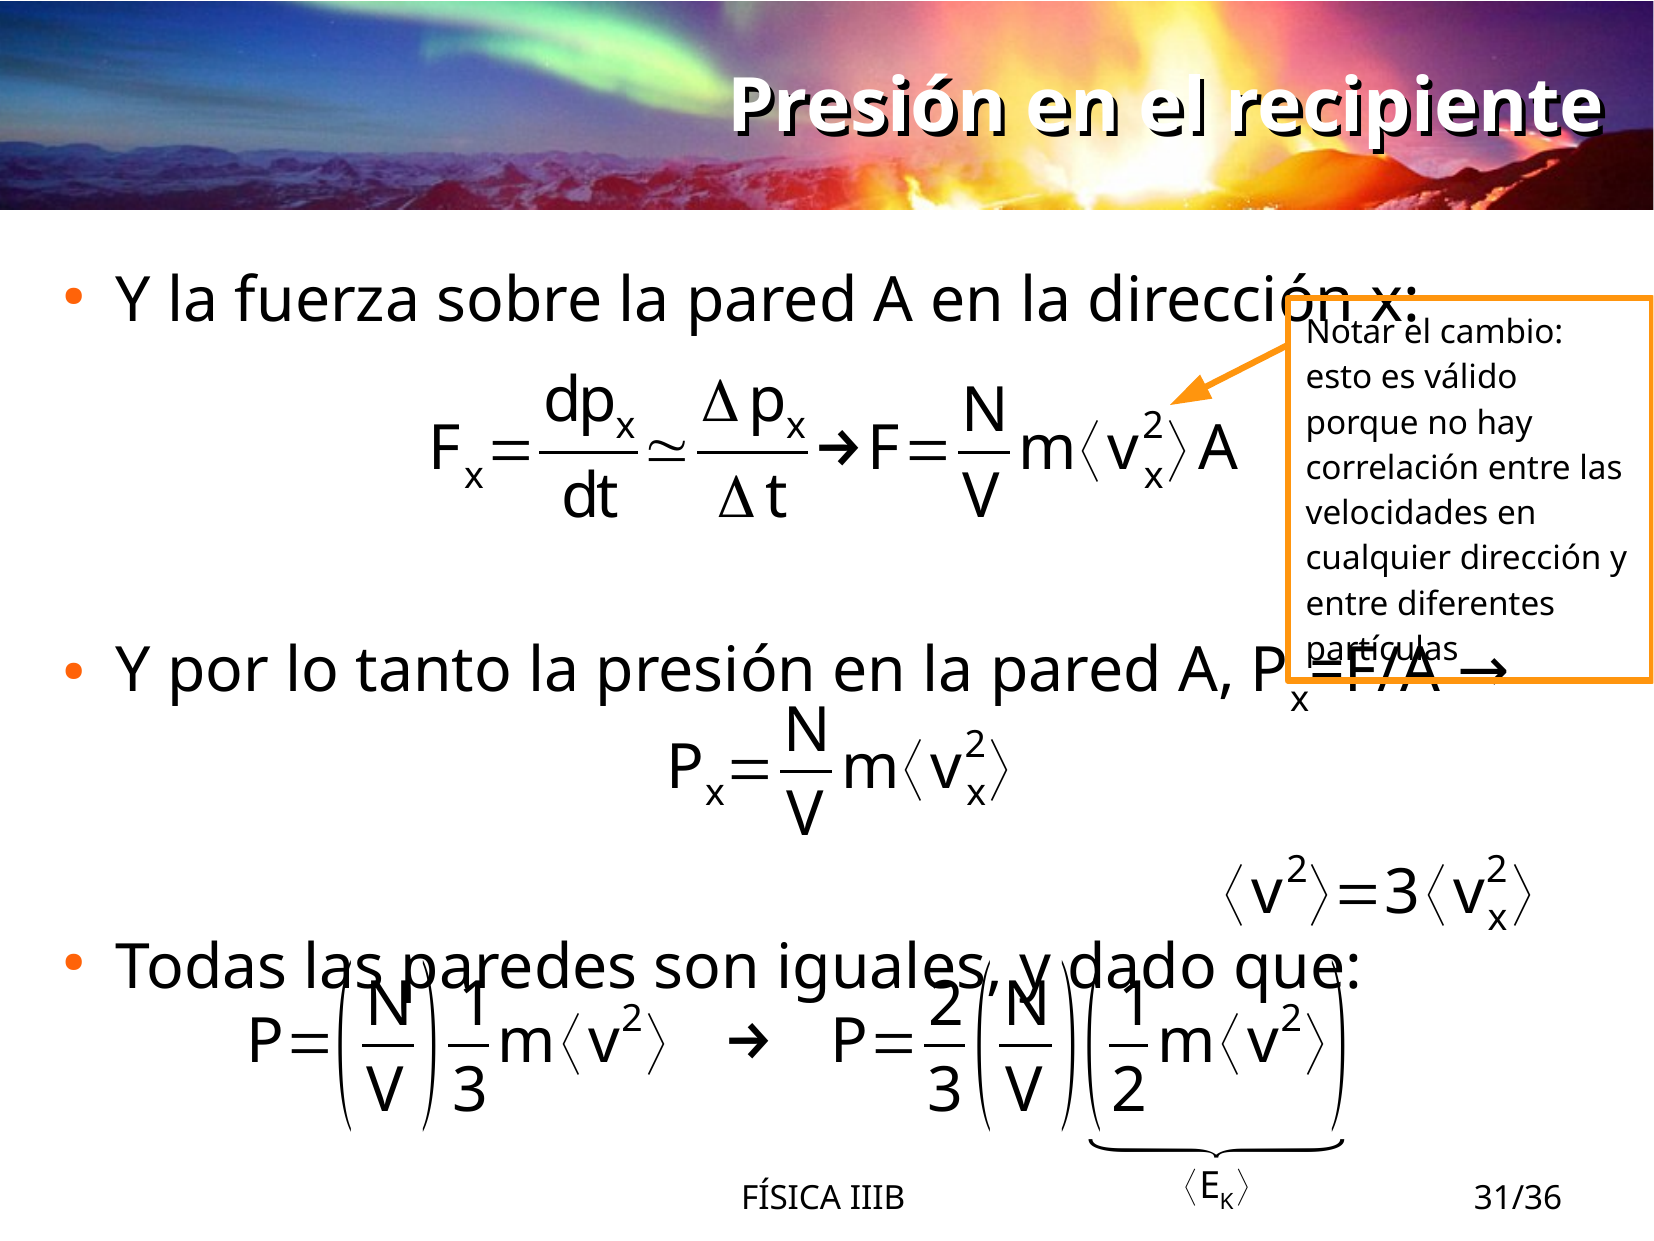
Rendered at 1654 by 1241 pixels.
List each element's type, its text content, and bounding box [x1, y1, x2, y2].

title Presión en el recipiente [45, 15, 1606, 191]
text_box Notar el cambio: esto es válido porque no hay correlación entre las velocidades en cualquier dirección y entre diferentes partículas [1287, 297, 1653, 627]
chart [240, 956, 1357, 1216]
list Y la fuerza sobre la pared A en la dirección x: Y por lo tanto la presión en la pared A, Px=F/A → Todas las paredes son iguales, y dado que: [1291, 627, 1606, 677]
chart [1217, 846, 1540, 941]
chart [660, 690, 1018, 852]
chart [421, 360, 1246, 533]
list Y la fuerza sobre la pared A en la dirección x: Y por lo tanto la presión en la pared A, Px=F/A → Todas las paredes son iguales, y dado que: [45, 255, 1606, 1156]
picture [0, 1, 1654, 210]
